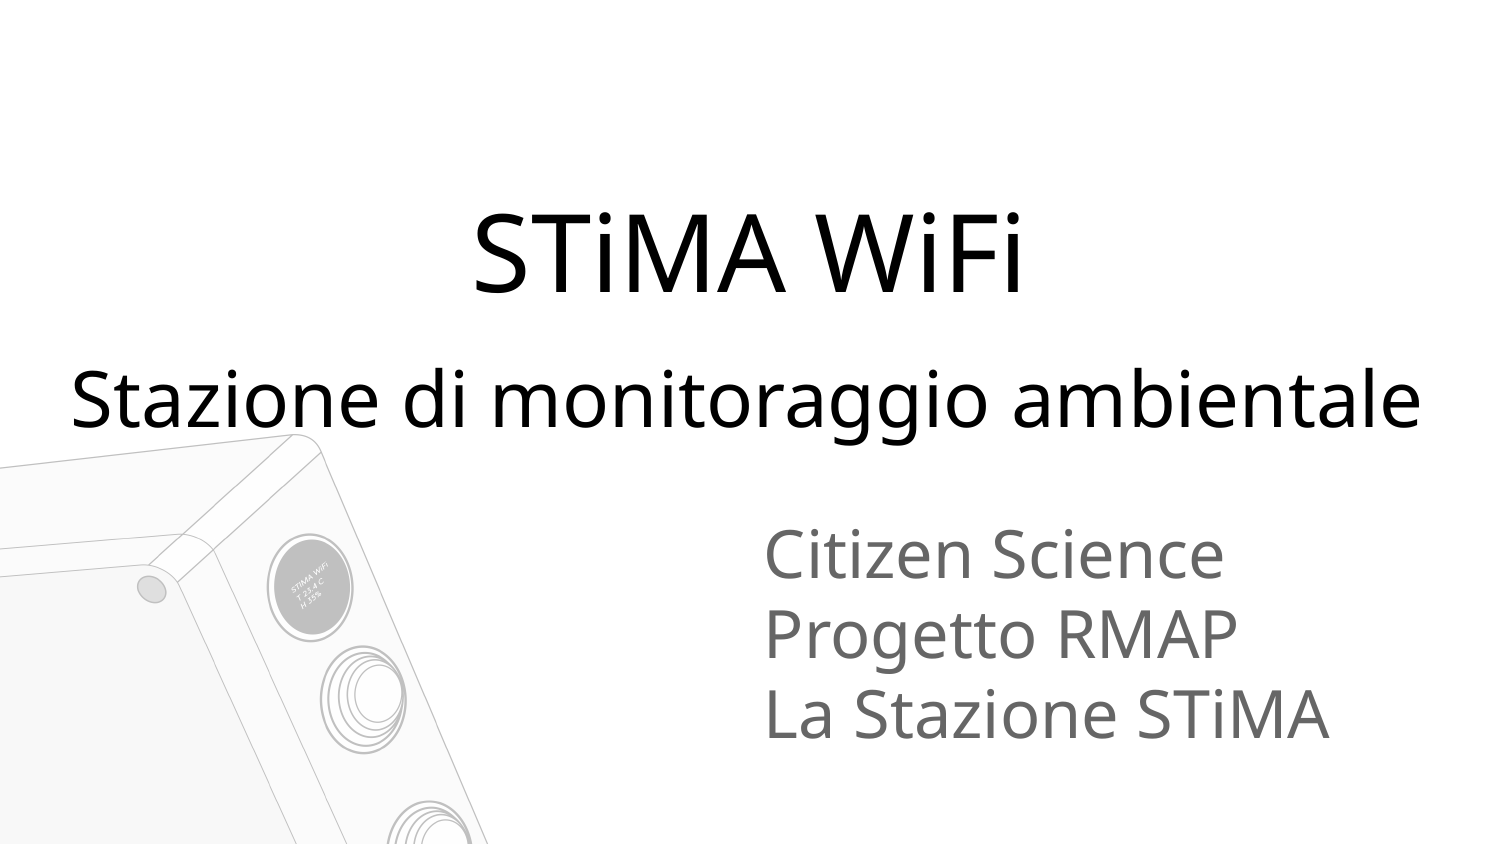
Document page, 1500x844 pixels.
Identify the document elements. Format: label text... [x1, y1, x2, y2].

title STiMA WiFi [51, 122, 1449, 459]
picture [0, 434, 492, 844]
subtitle Stazione di monitoraggio ambientale [49, 334, 1447, 465]
text_box Citizen Science Progetto RMAP La Stazione STiMA [749, 496, 1372, 767]
